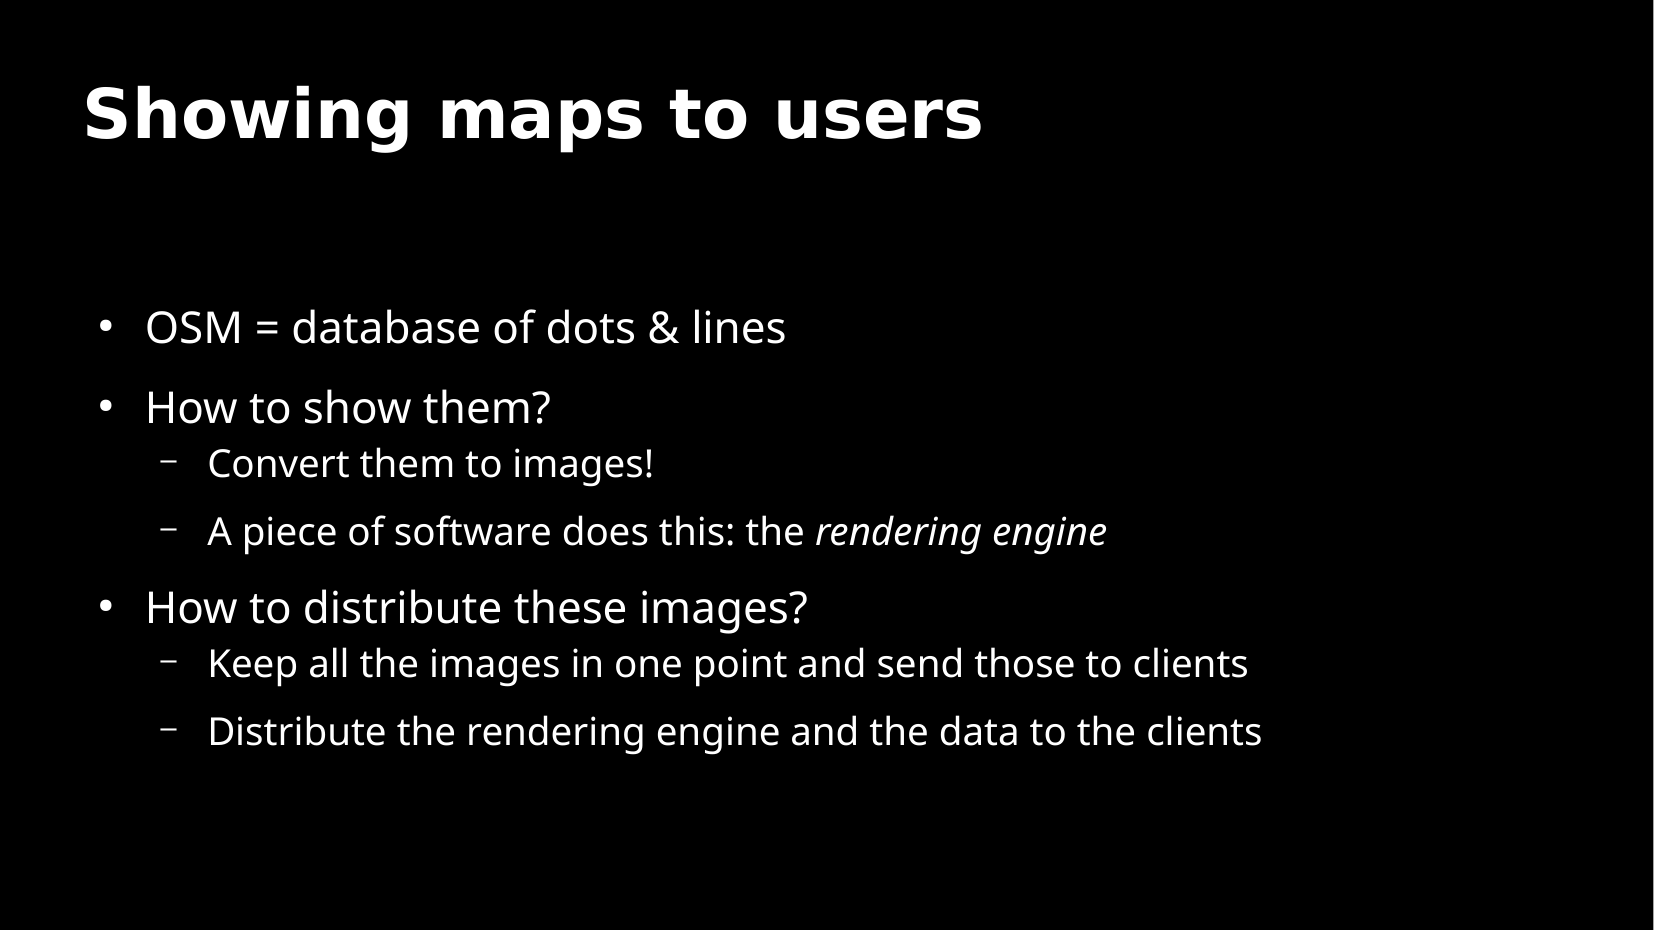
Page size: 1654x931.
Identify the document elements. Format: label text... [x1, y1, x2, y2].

list OSM = database of dots & lines How to show them? Convert them to images! A piece of software does this: the rendering engine How to distribute these images? Keep all the images in one point and send those to clients Distribute the rendering engine and the data to the clients [82, 217, 1571, 758]
title Showing maps to users [82, 37, 1571, 193]
